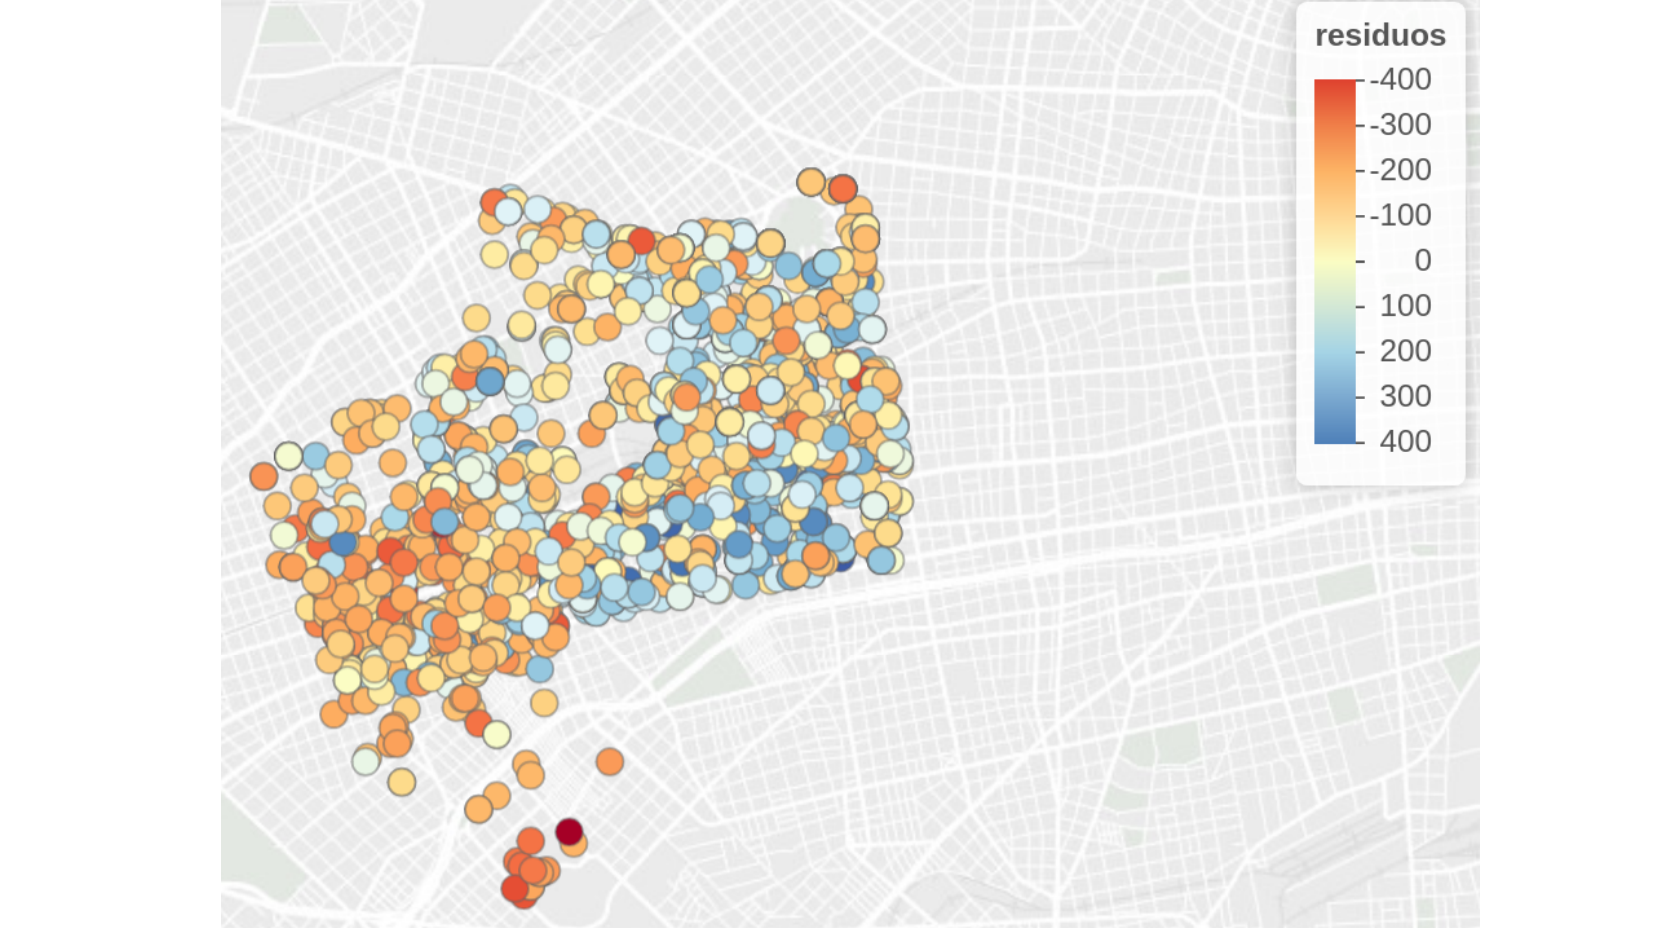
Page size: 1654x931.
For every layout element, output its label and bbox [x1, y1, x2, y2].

picture [221, 0, 1480, 928]
